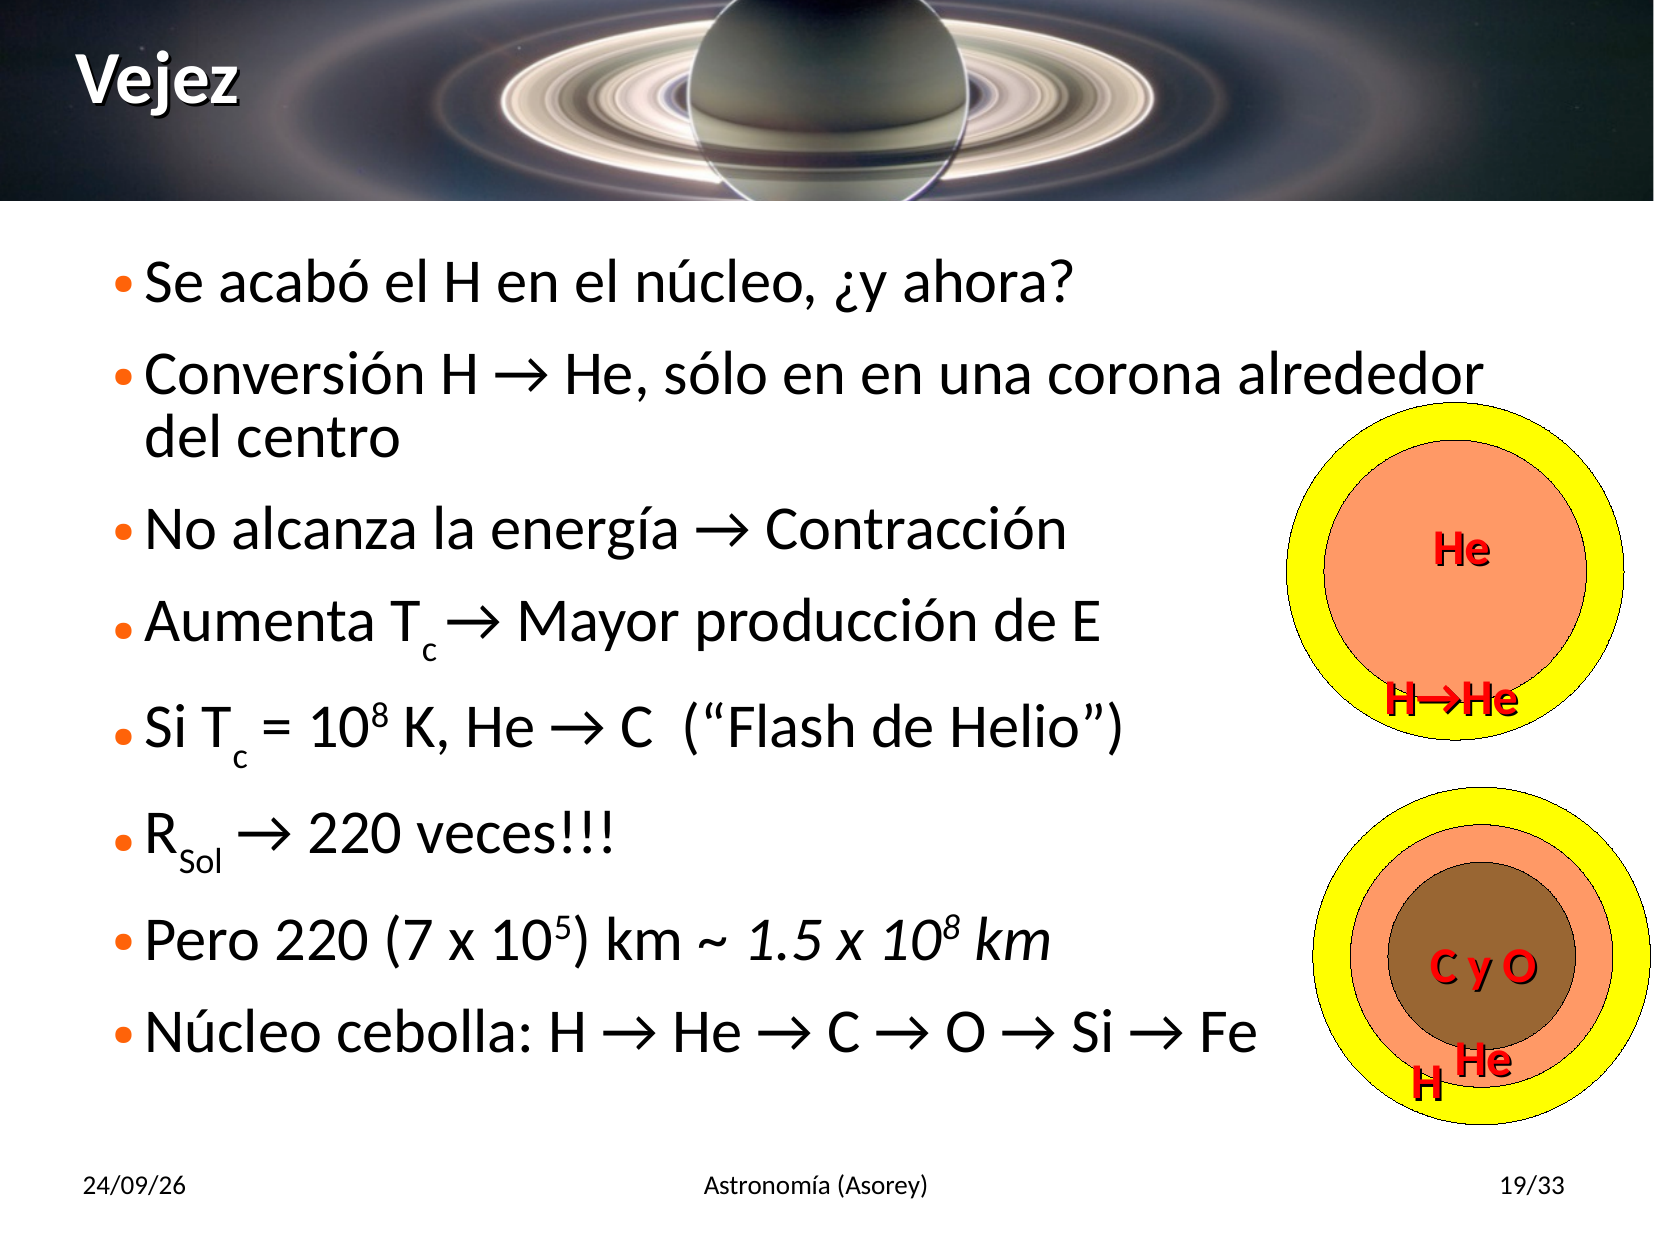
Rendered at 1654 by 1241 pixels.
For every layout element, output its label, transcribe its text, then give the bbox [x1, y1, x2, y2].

text_box [1571, 812, 1651, 1100]
text_box C y O [1415, 937, 1576, 1008]
text_box [1286, 402, 1625, 717]
picture [0, 0, 1654, 201]
title Vejez [75, 19, 1564, 151]
text_box H→He [1369, 669, 1550, 741]
list Se acabó el H en el núcleo, ¿y ahora? Conversión H → He, sólo en en una corona alrededor del centro No alcanza la energía → Contracción Aumenta Tc → Mayor producción de E Si Tc = 108 K, He → C (“Flash de Helio”) RSol → 220 veces!!! Pero 220 (7 x 105) km ~ 1.5 x 108 km Núcleo cebolla: H → He → C → O → Si → Fe [82, 255, 1571, 1156]
text_box He [1418, 519, 1512, 591]
text_box He [1439, 1030, 1534, 1102]
